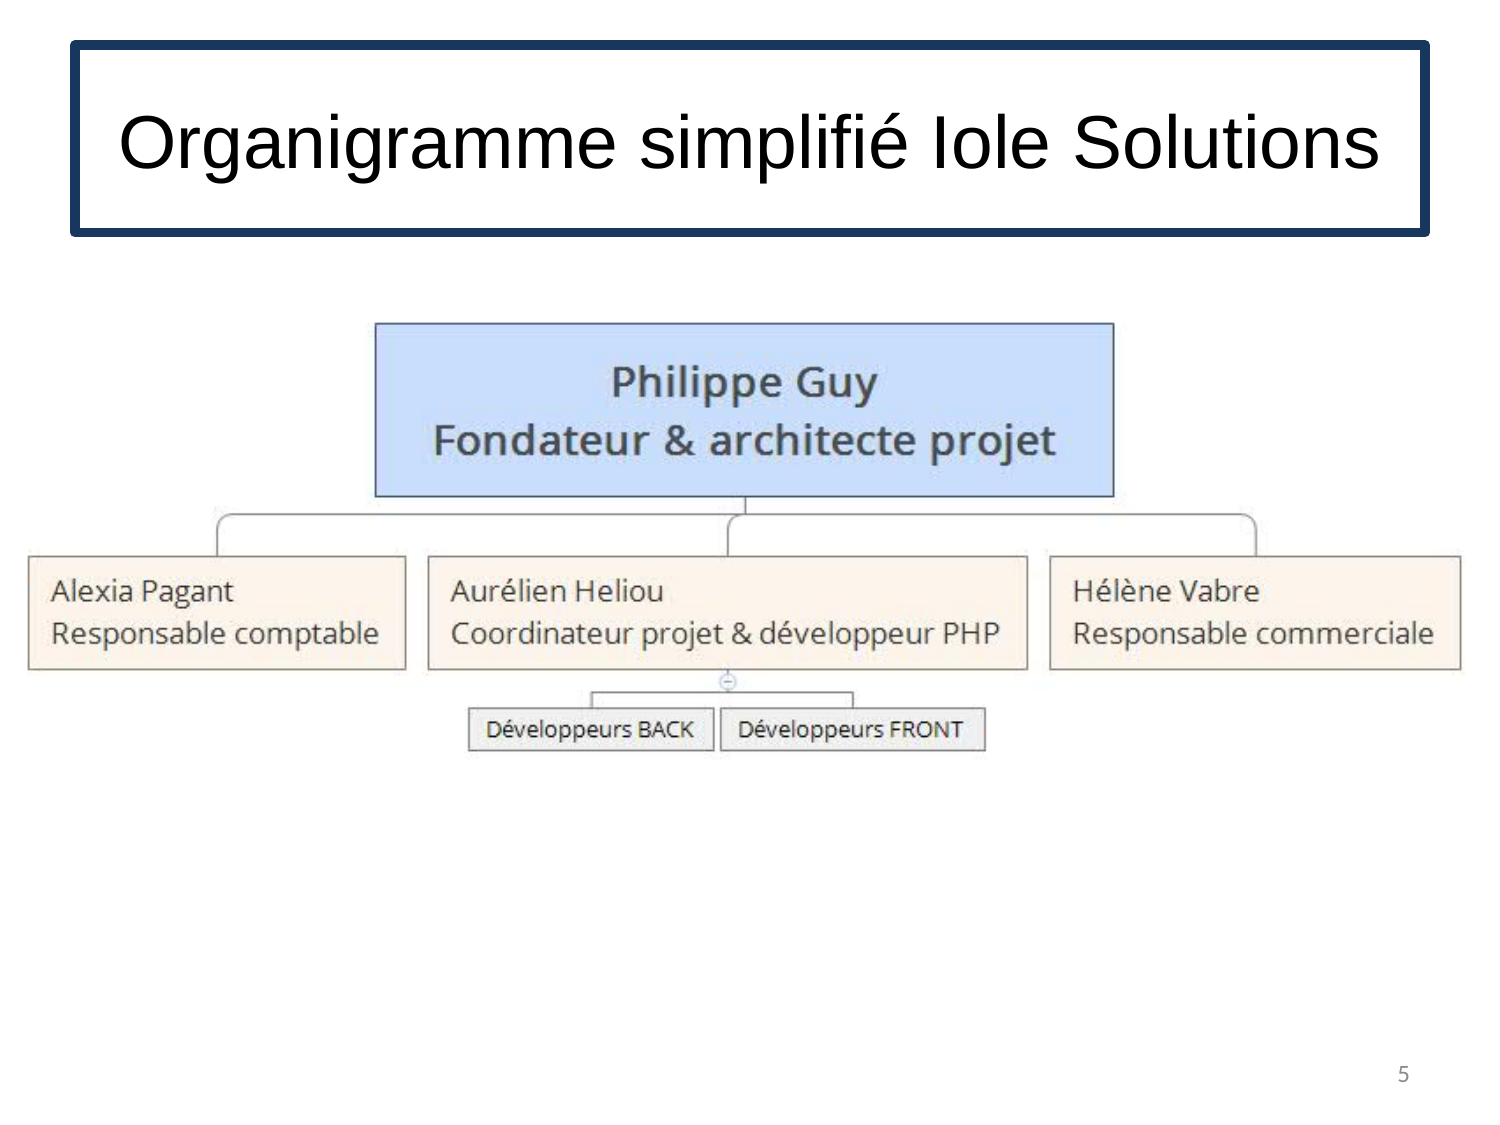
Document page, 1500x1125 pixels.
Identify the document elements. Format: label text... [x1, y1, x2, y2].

title Organigramme simplifié Iole Solutions [75, 45, 1426, 233]
picture [0, 295, 1490, 780]
